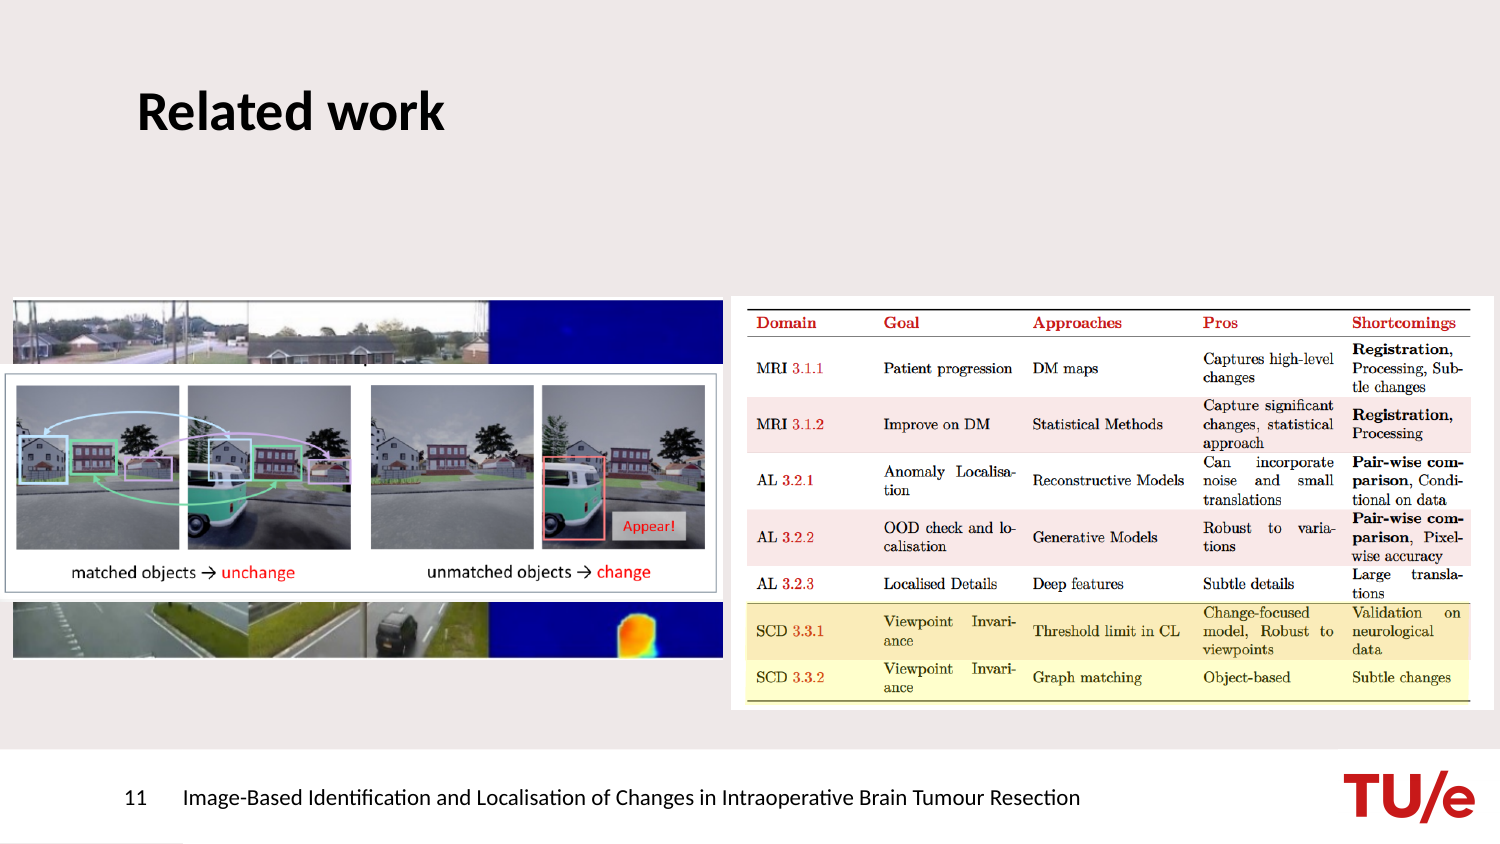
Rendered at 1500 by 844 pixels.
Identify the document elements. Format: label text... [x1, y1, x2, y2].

picture [1339, 749, 1500, 844]
picture [0, 297, 723, 660]
text_box [745, 601, 1470, 705]
title Related work [124, 85, 1364, 174]
picture [731, 296, 1494, 710]
